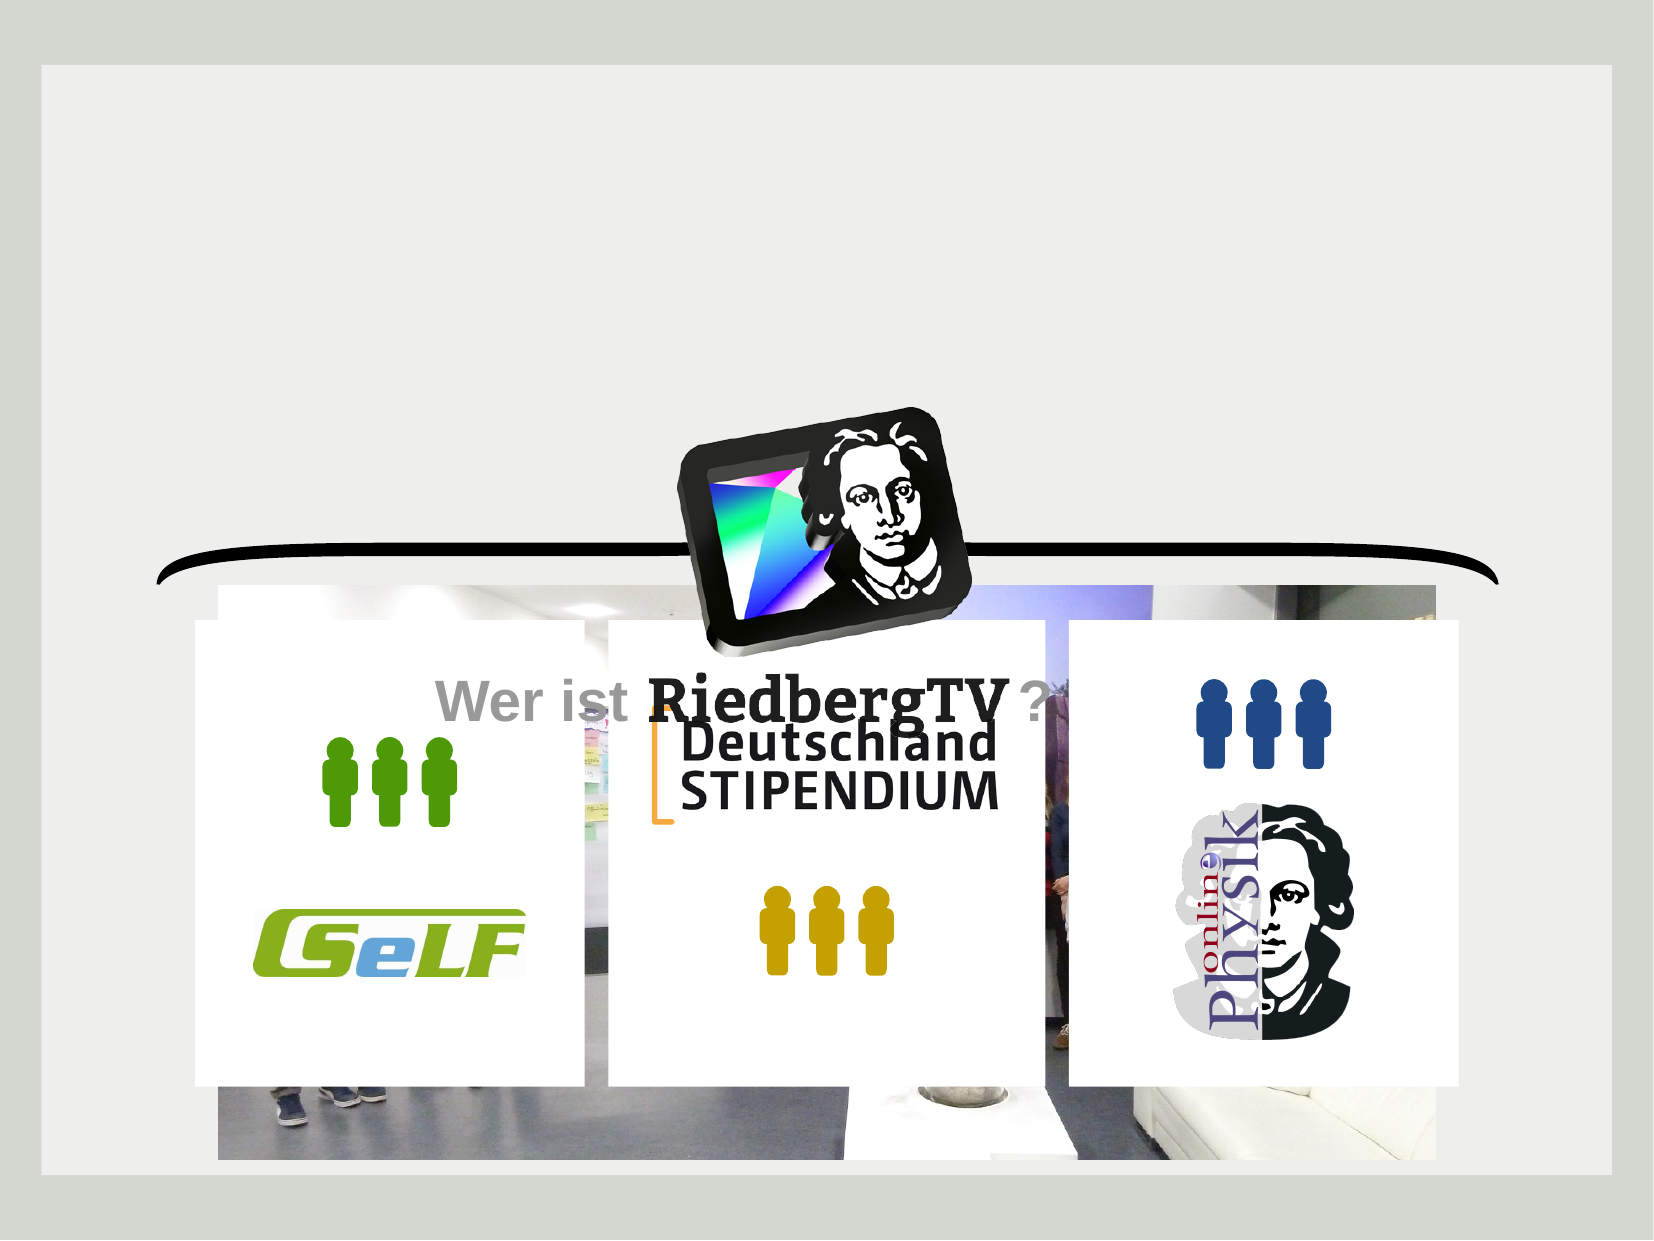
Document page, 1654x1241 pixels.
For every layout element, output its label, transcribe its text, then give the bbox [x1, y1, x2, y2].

text_box [41, 64, 1613, 1176]
text_box Wer ist ? [1011, 661, 1069, 742]
picture [156, 407, 1521, 833]
text_box Wer ist ? [420, 661, 643, 742]
picture [218, 742, 1436, 1160]
picture [253, 909, 526, 978]
picture [1173, 803, 1354, 1040]
